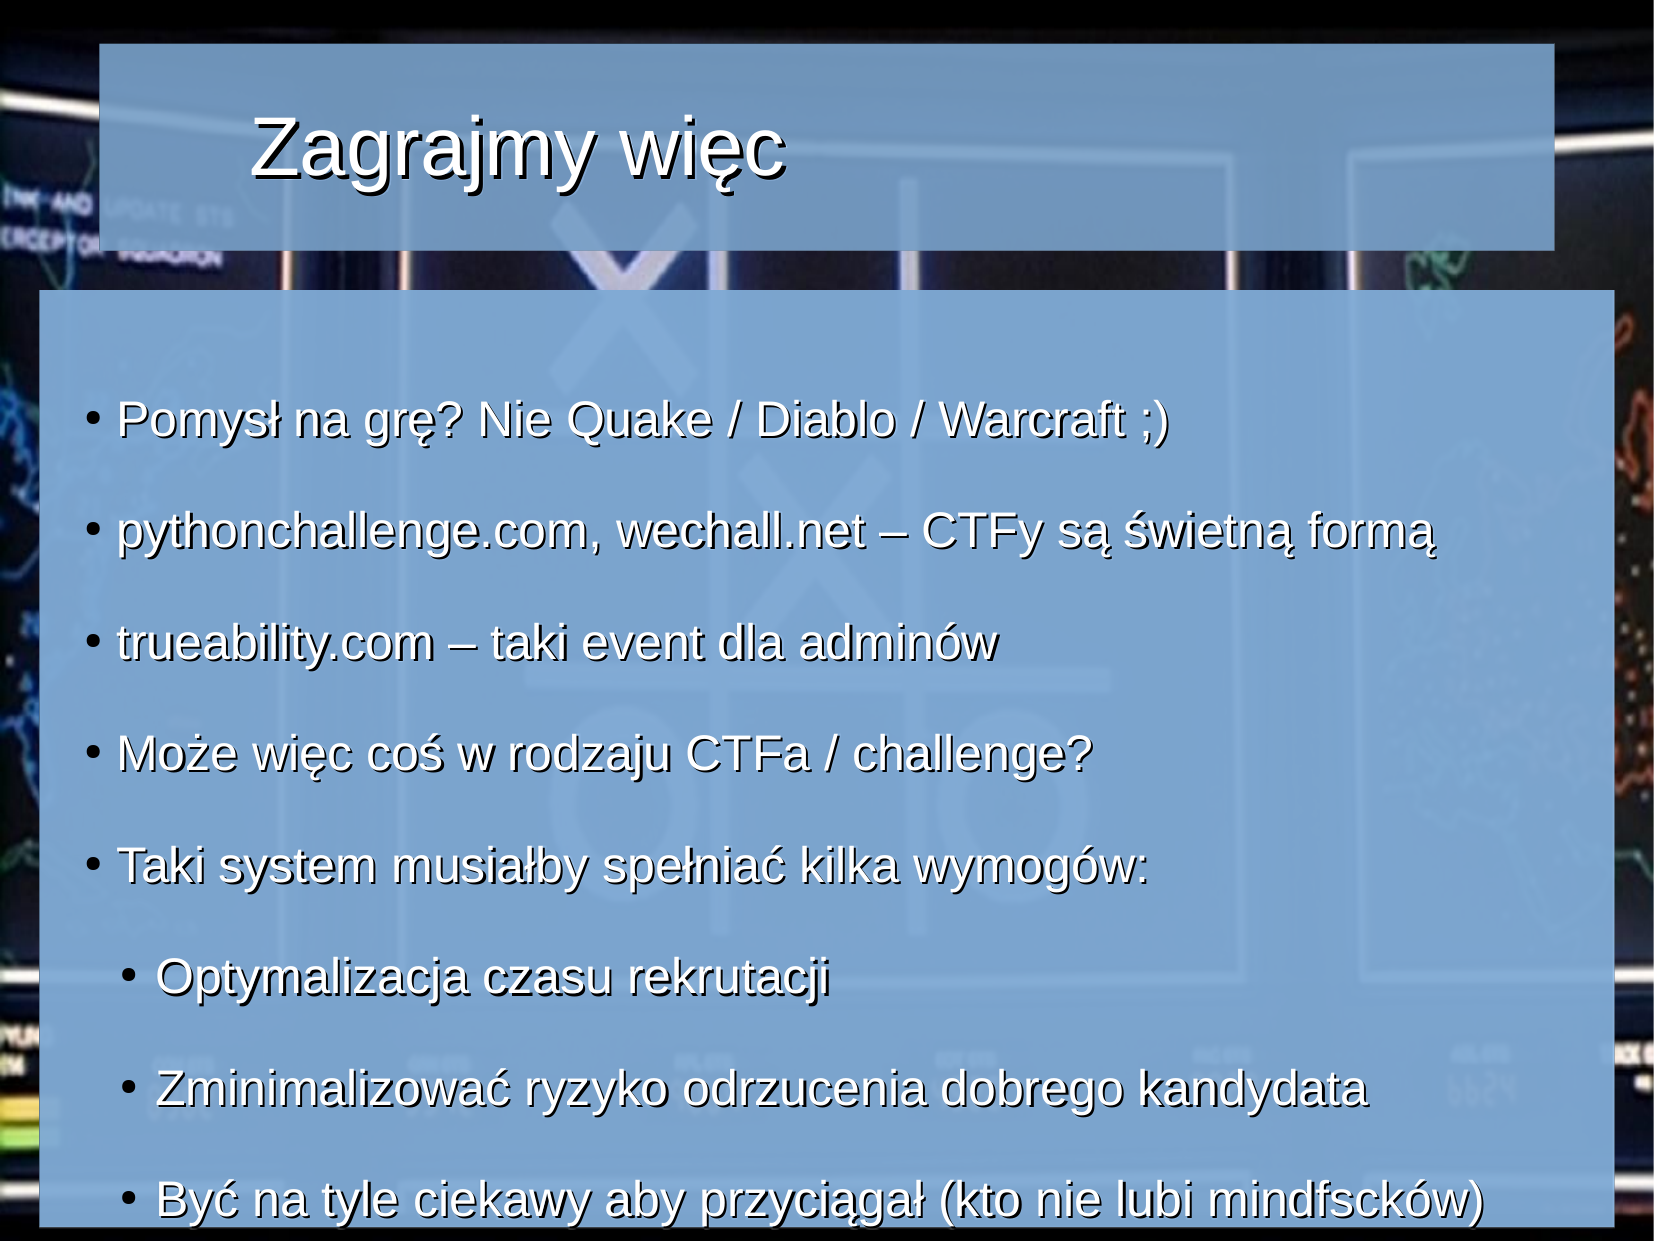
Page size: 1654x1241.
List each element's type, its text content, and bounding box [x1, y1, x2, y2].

title Zagrajmy więc [99, 43, 1555, 251]
text_box Pomysł na grę? Nie Quake / Diablo / Warcraft ;) pythonchallenge.com, wechall.net – CTFy są świetną formą trueability.com – taki event dla adminów Może więc coś w rodzaju CTFa / challenge? Taki system musiałby spełniać kilka wymogów: Optymalizacja czasu rekrutacji Zminimalizować ryzyko odrzucenia dobrego kandydata Być na tyle ciekawy aby przyciągał (kto nie lubi mindfscków) [39, 290, 1615, 1186]
picture [0, 0, 1654, 1241]
